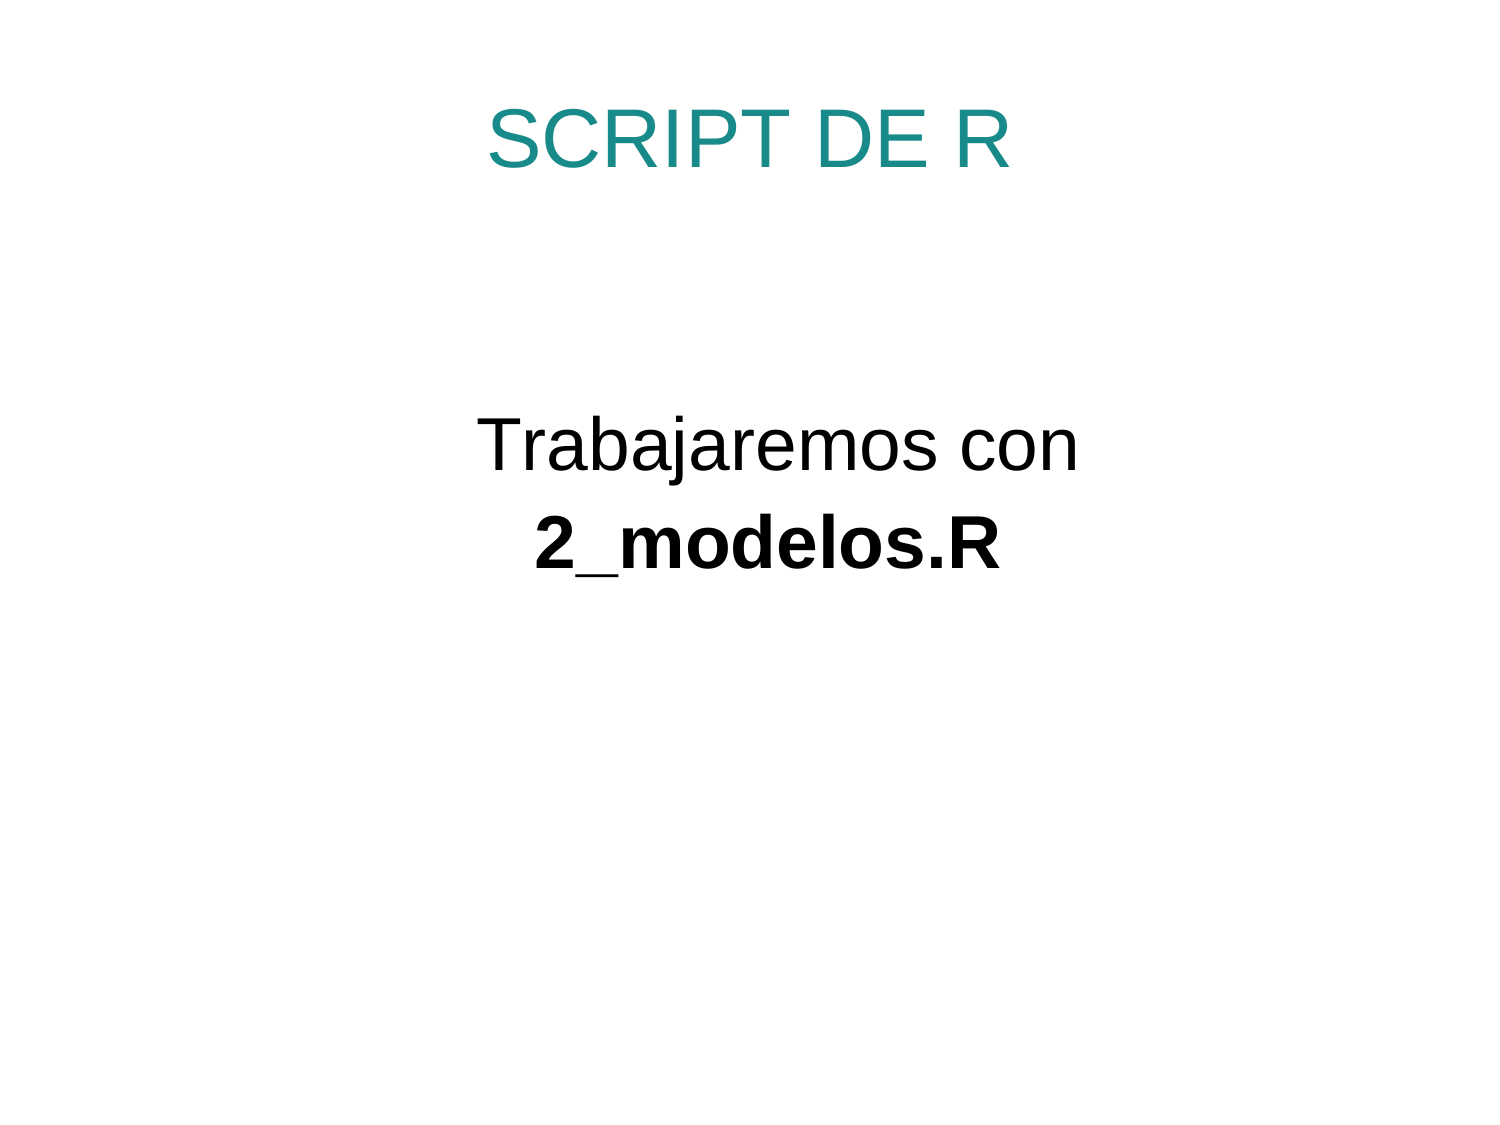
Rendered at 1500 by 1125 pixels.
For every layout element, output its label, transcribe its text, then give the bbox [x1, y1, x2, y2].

list Trabajaremos con 2_modelos.R [112, 394, 1445, 955]
title SCRIPT DE R [112, 68, 1388, 209]
